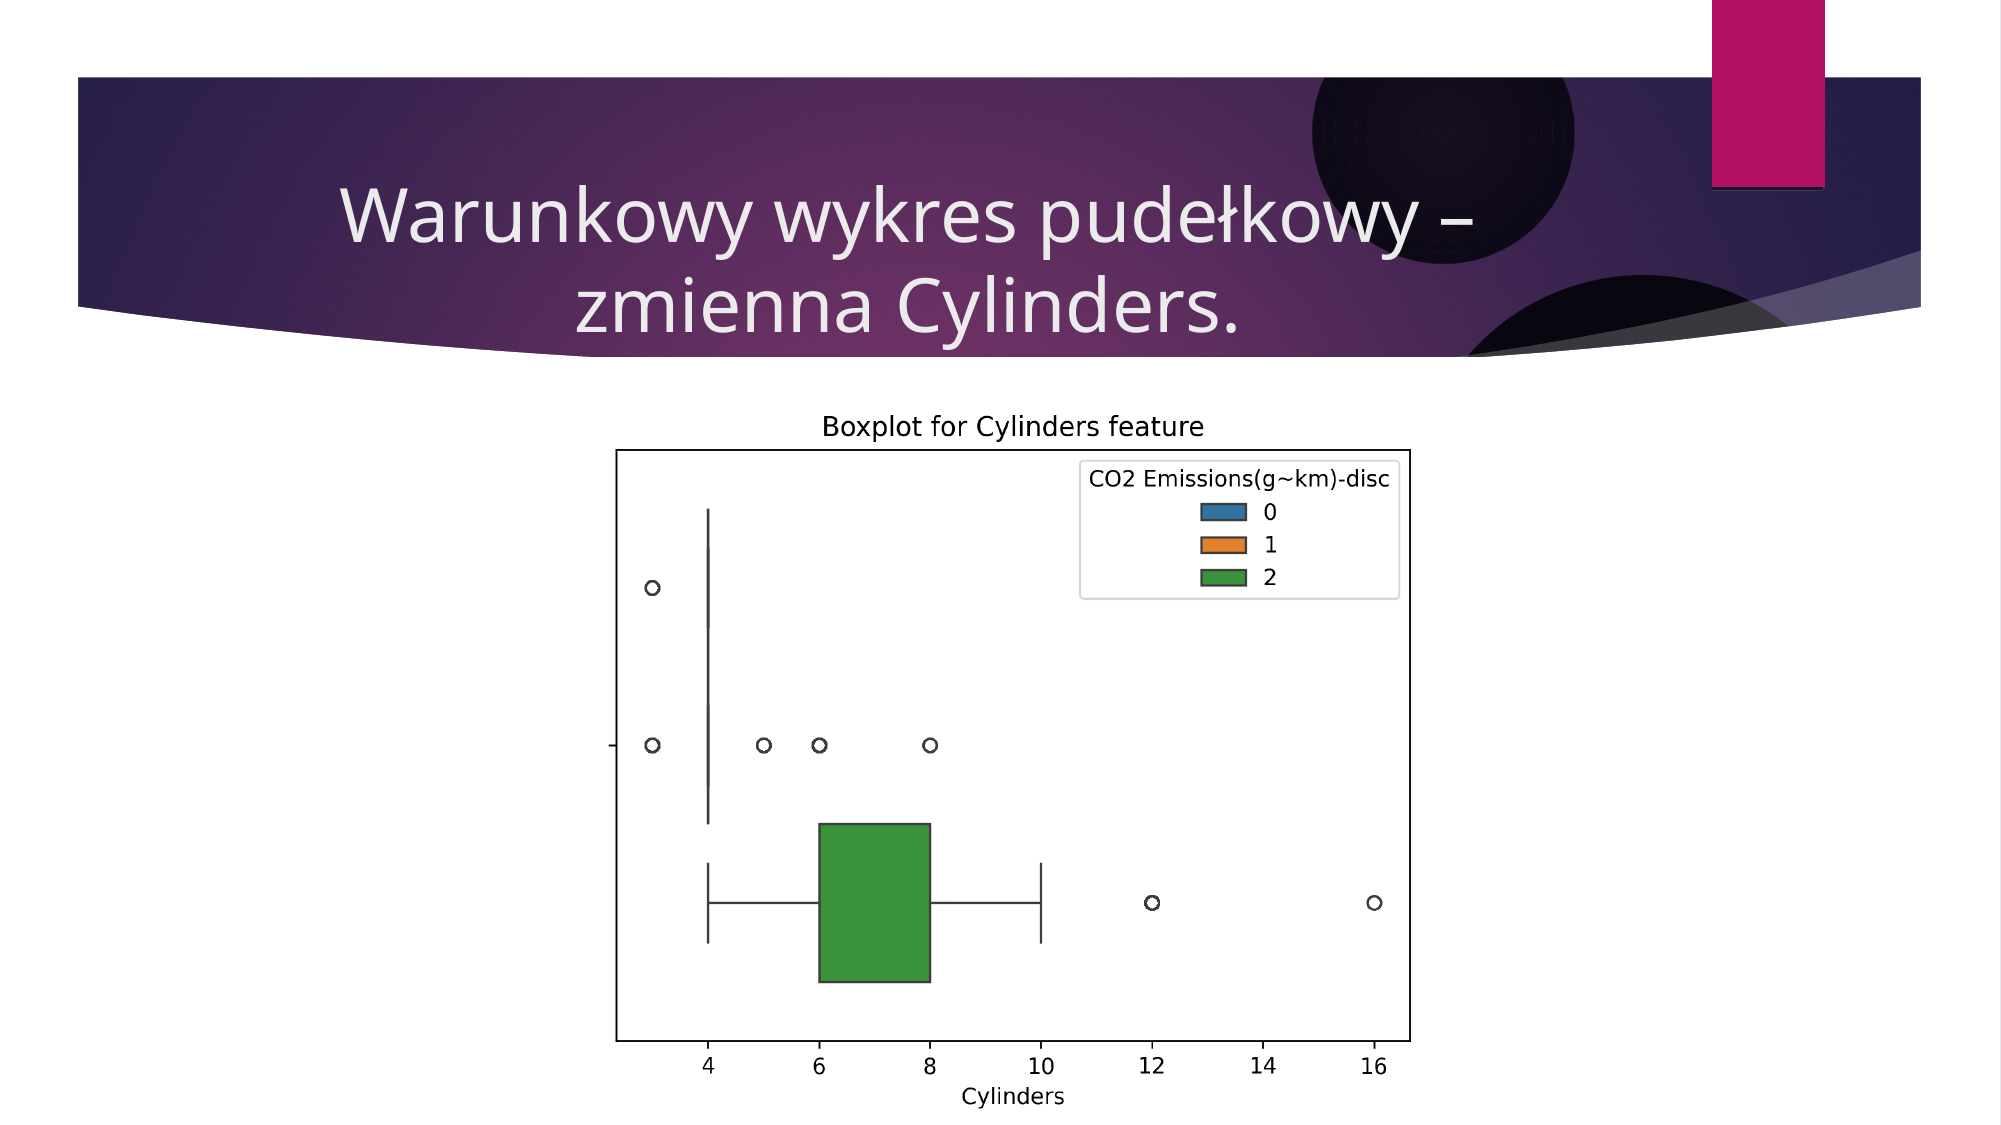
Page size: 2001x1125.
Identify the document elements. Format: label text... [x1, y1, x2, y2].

picture [488, 357, 1512, 1125]
title Warunkowy wykres pudełkowy – zmienna Cylinders. [189, 159, 1627, 276]
